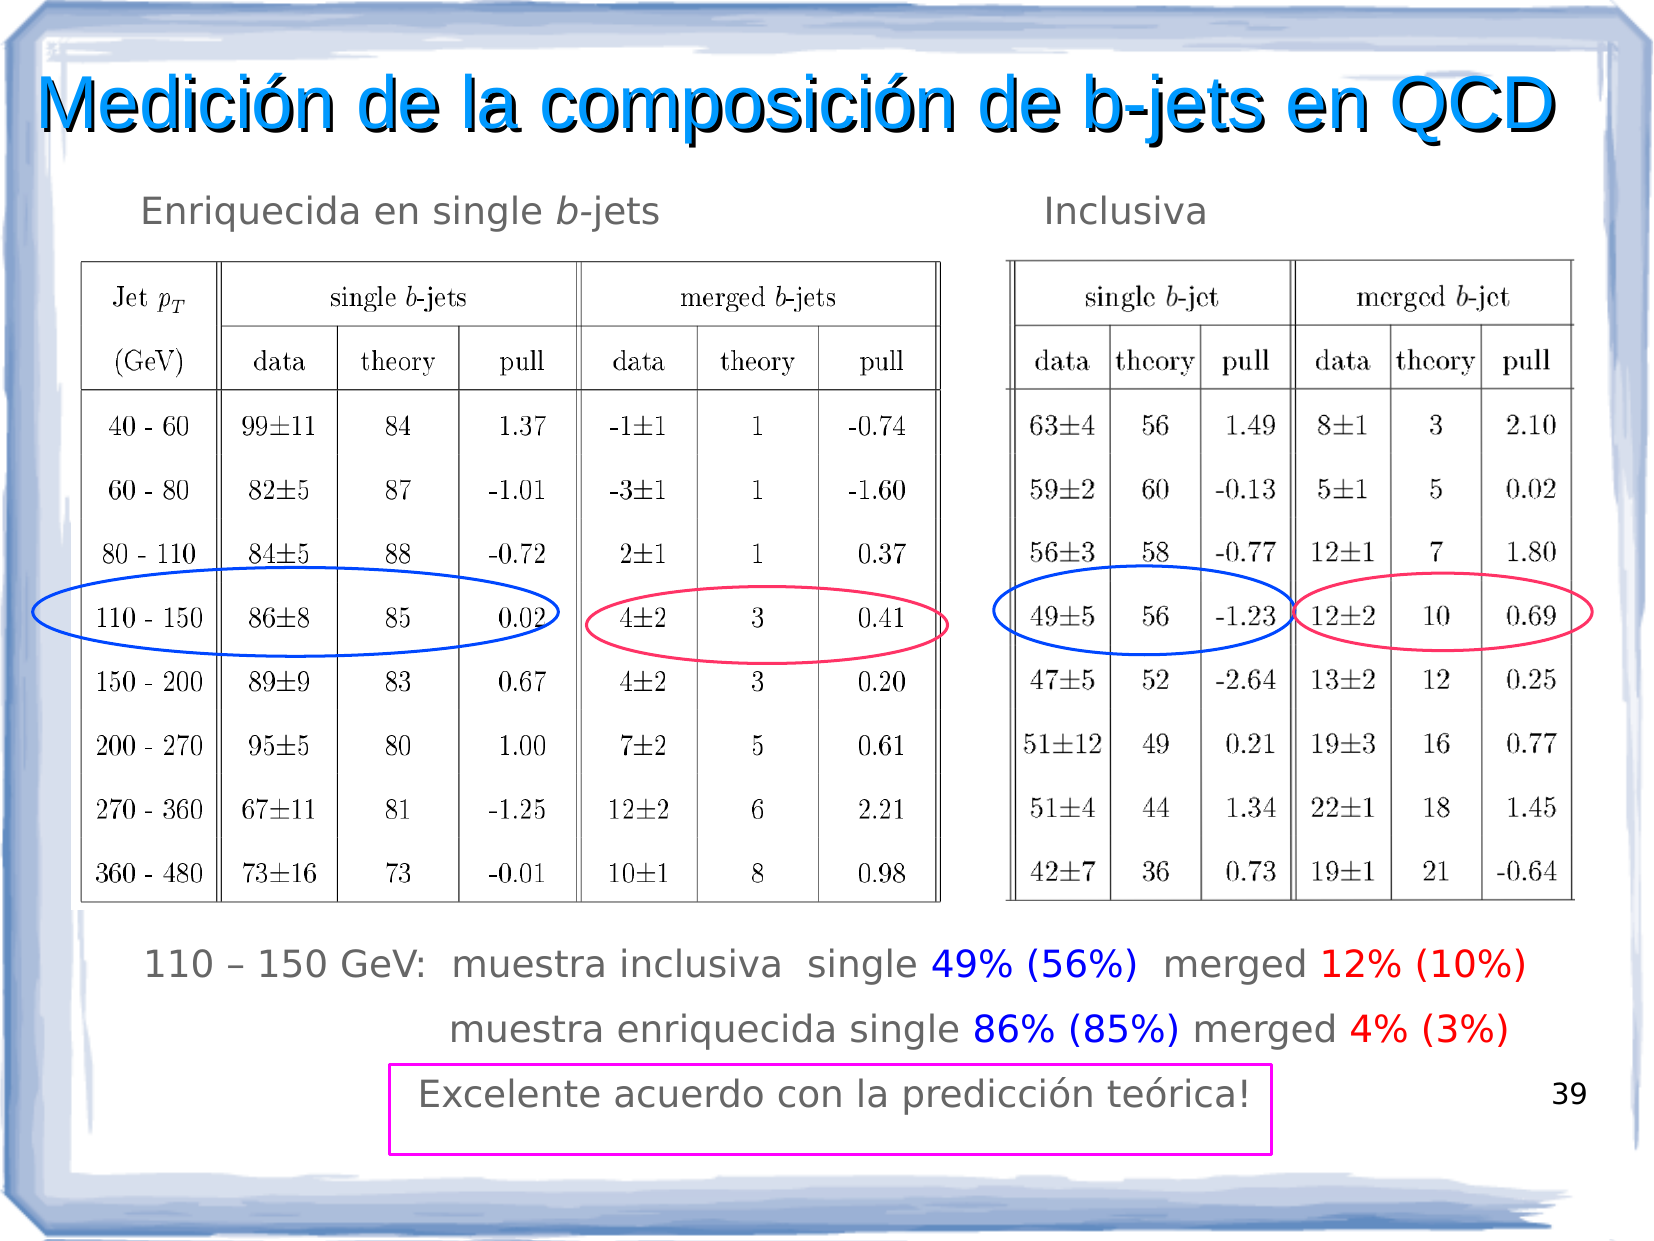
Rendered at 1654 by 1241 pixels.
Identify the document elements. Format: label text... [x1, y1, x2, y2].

text_box [996, 596, 1006, 625]
text_box 110 – 150 GeV: muestra inclusiva single 49% (56%) merged 12% (10%) muestra enriquecida single 86% (85%) merged 4% (3%) Excelente acuerdo con la predicción teórica! [391, 1066, 1270, 1124]
text_box Enriquecida en single b-jets [125, 182, 815, 255]
text_box Inclusiva [1028, 206, 1353, 254]
text_box 110 – 150 GeV: muestra inclusiva single 49% (56%) merged 12% (10%) muestra enriquecida single 86% (85%) merged 4% (3%) Excelente acuerdo con la predicción teórica! [85, 869, 1585, 1124]
title Medición de la composición de b-jets en QCD [34, 0, 1653, 206]
picture [0, 0, 1654, 1241]
text_box [839, 225, 1006, 869]
